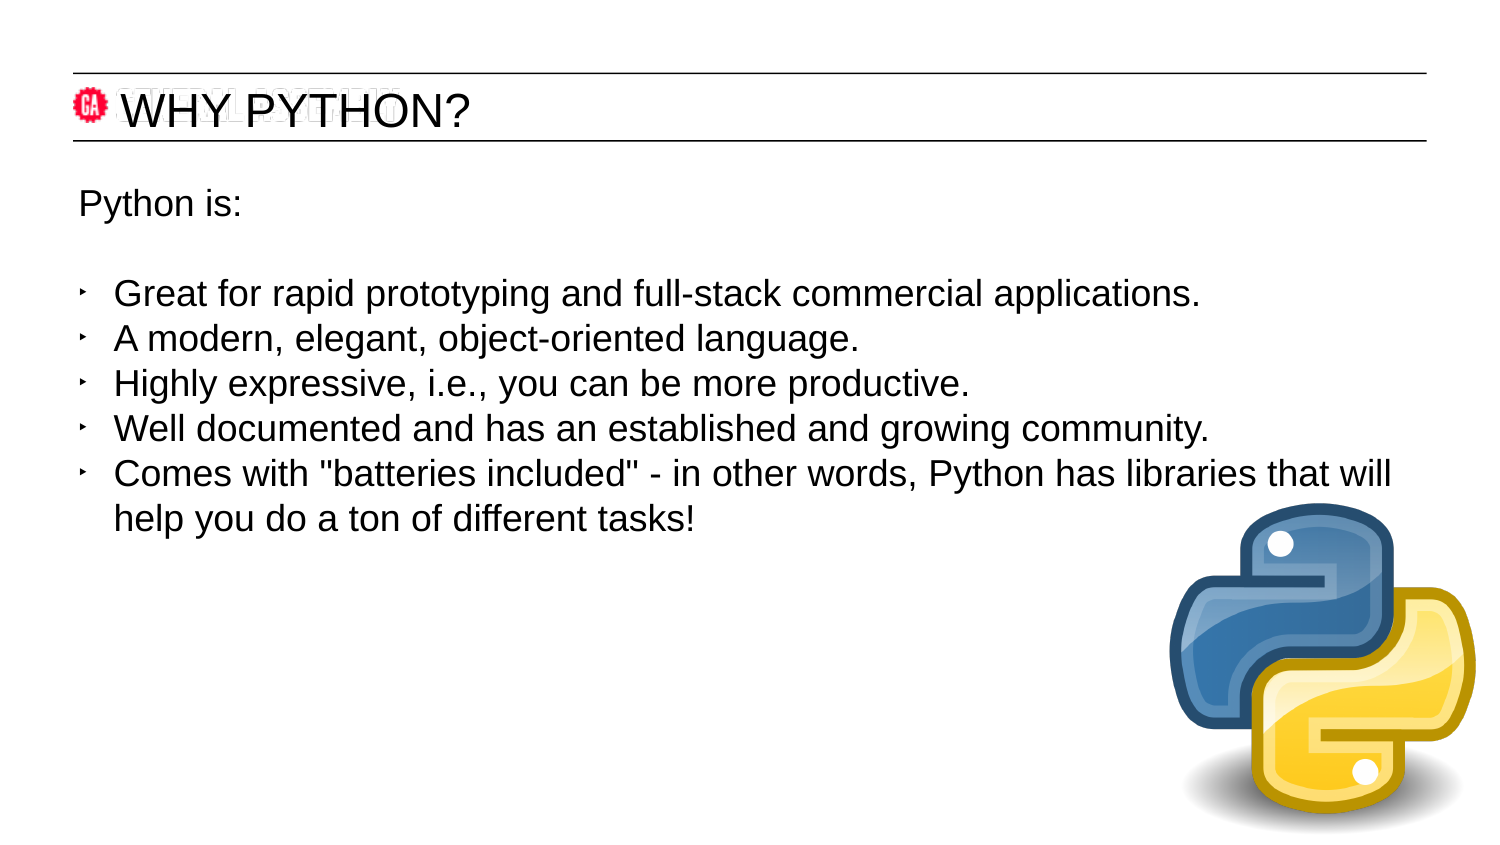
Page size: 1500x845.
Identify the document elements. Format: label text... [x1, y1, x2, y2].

text_box Python is: Great for rapid prototyping and full-stack commercial applications. A modern, elegant, object-oriented language. Highly expressive, i.e., you can be more productive. Well documented and has an established and growing community. Comes with "batteries included" - in other words, Python has libraries that will help you do a ton of different tasks! [78, 178, 1422, 787]
text_box WHY PYTHON? [120, 79, 1011, 129]
picture [1149, 495, 1496, 843]
picture [73, 87, 120, 123]
